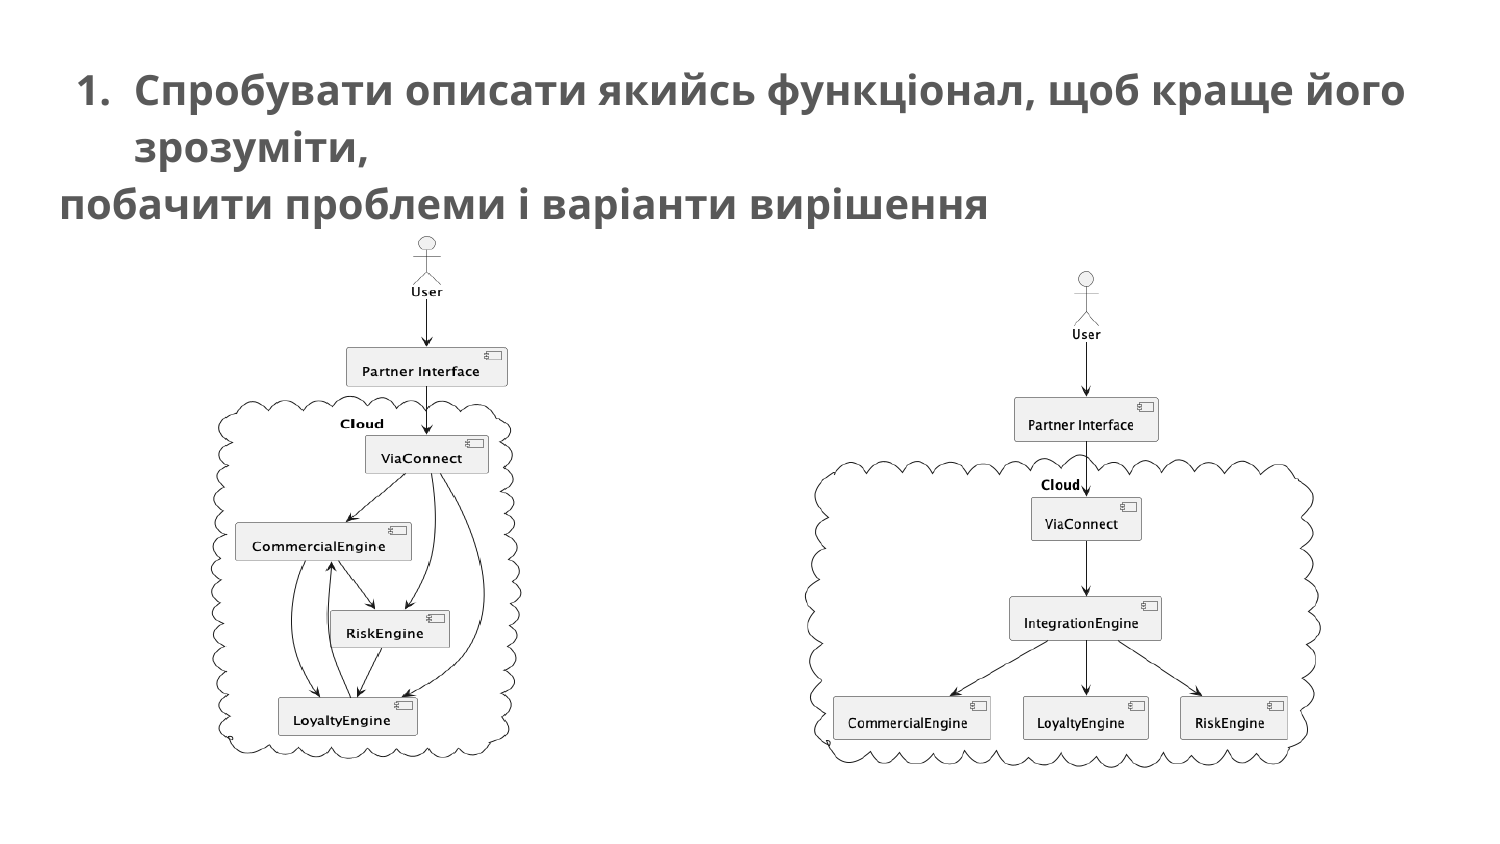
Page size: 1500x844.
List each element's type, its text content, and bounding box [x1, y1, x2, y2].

picture [201, 231, 531, 767]
list Спробувати описати якийсь функціонал, щоб краще його зрозуміти, побачити проблеми і варіанти вирішення [43, 45, 1472, 793]
picture [793, 265, 1330, 778]
